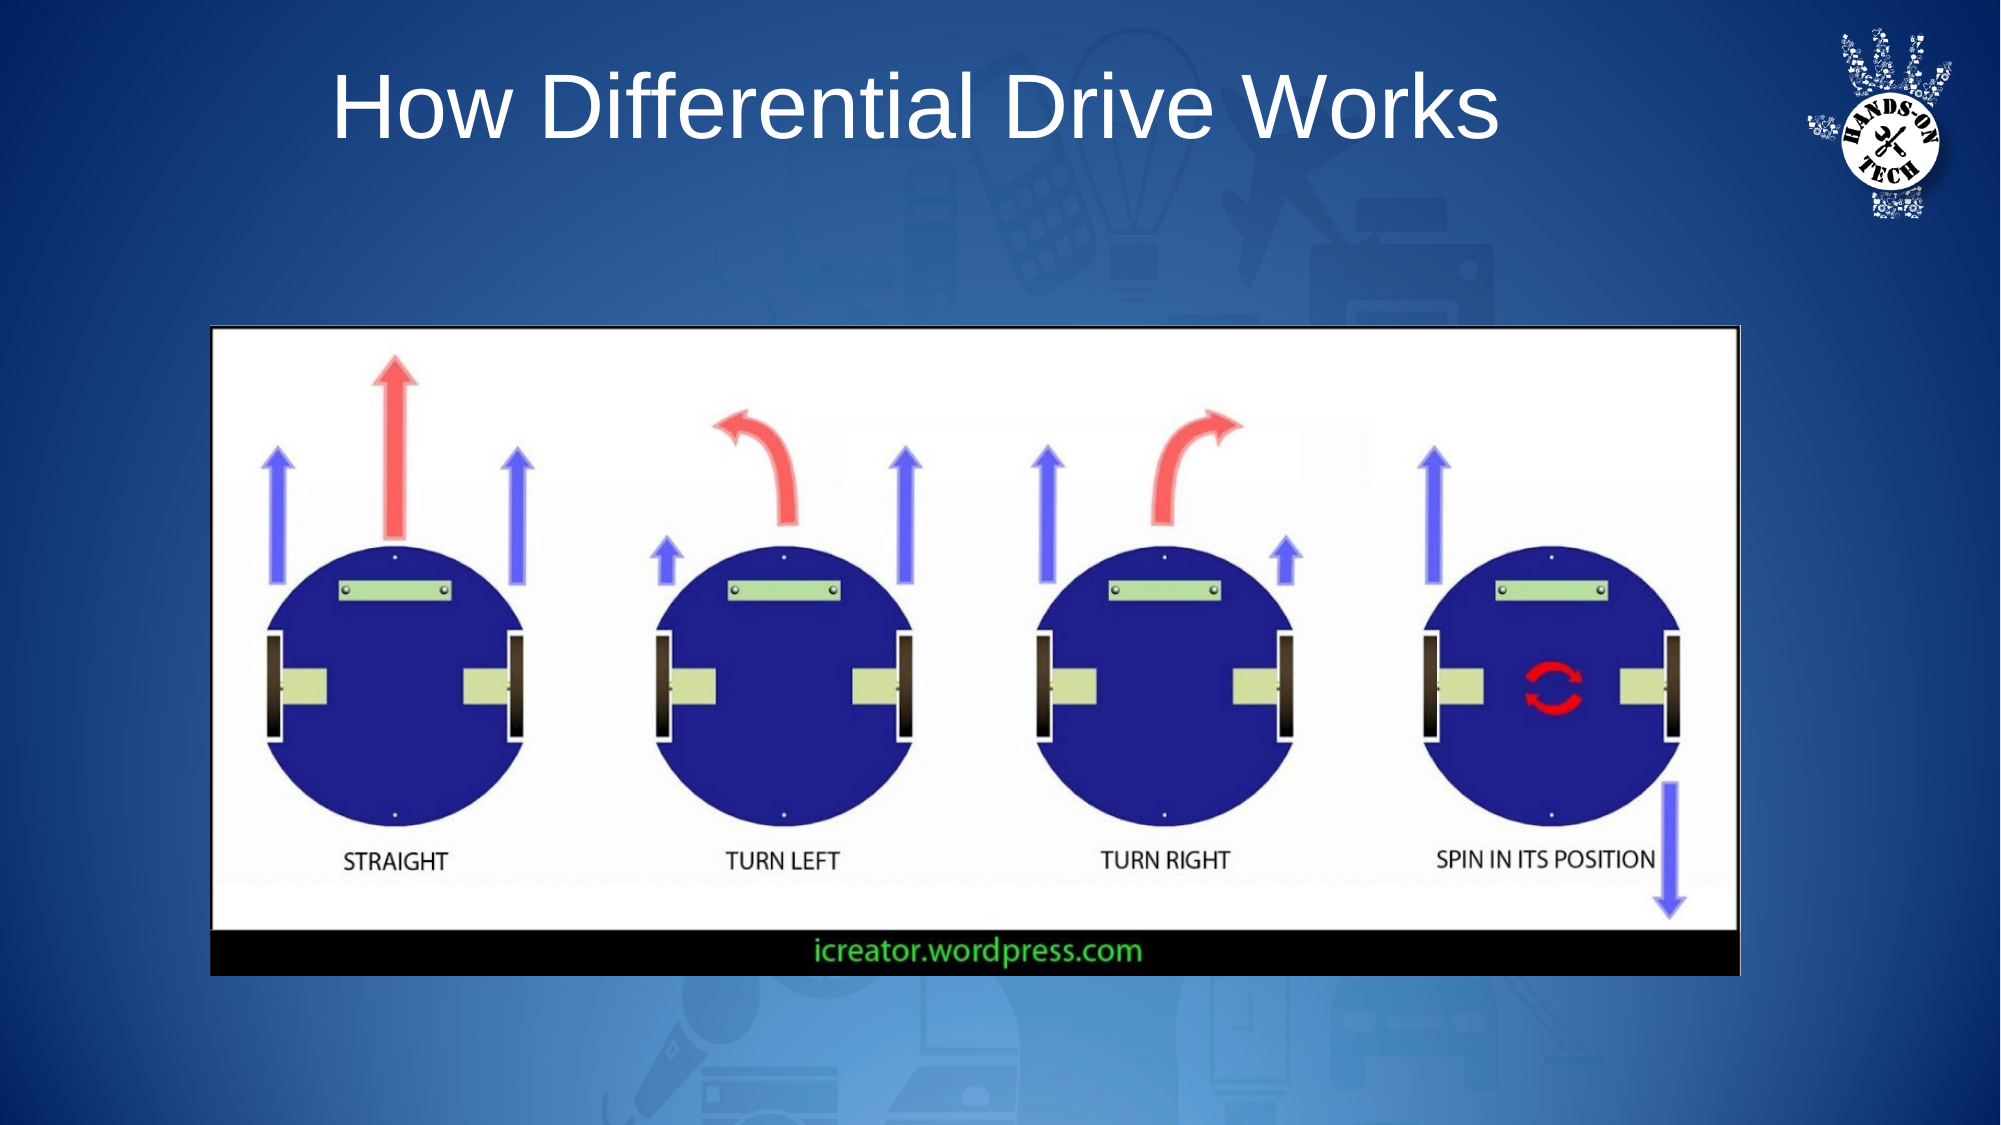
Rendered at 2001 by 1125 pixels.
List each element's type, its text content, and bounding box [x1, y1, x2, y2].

picture [0, 0, 2001, 1125]
text_box How Differential Drive Works [5, 0, 1828, 218]
